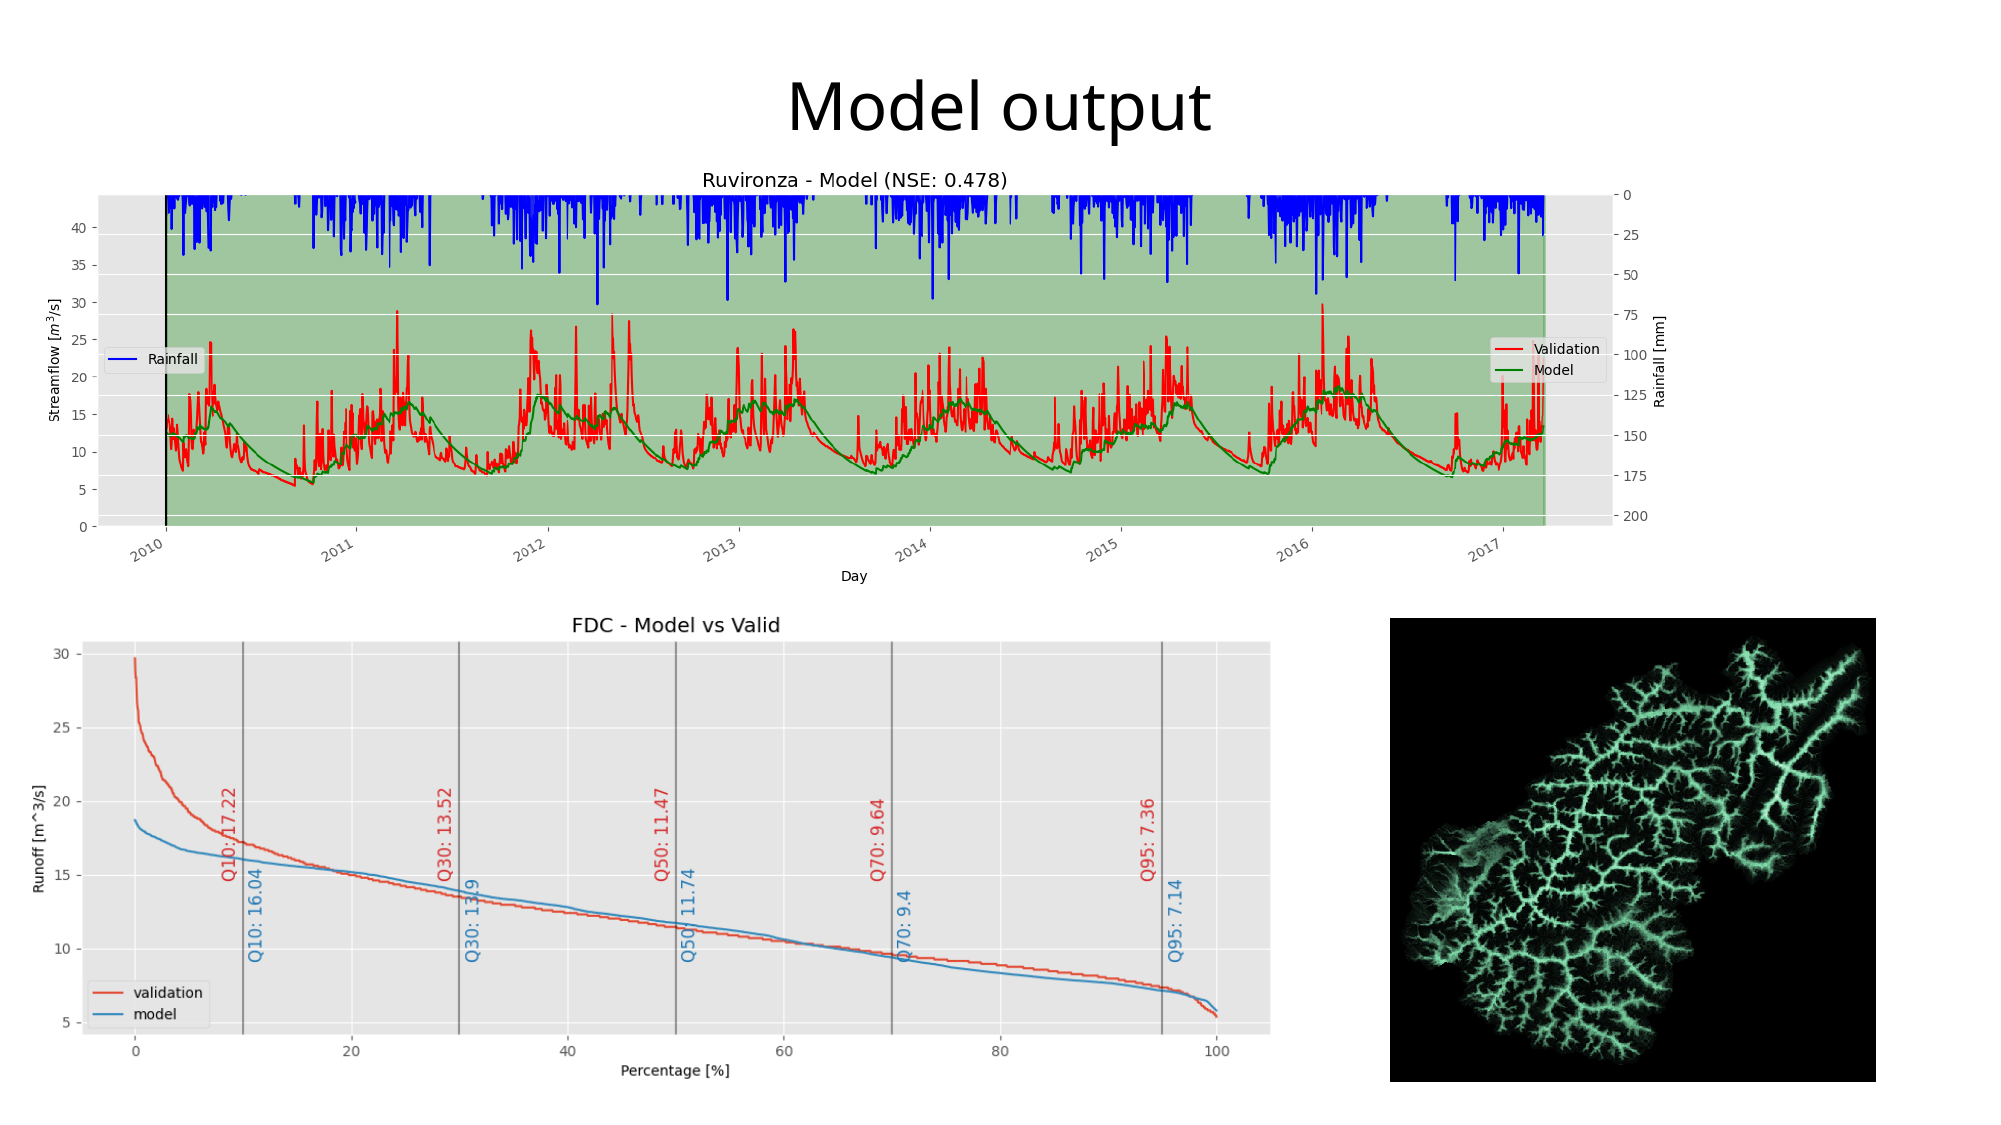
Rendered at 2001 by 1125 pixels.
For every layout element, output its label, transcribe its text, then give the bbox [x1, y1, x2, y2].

picture [1390, 618, 1876, 1082]
picture [17, 608, 1289, 1091]
title Model output [629, 0, 1371, 161]
picture [35, 161, 1676, 593]
